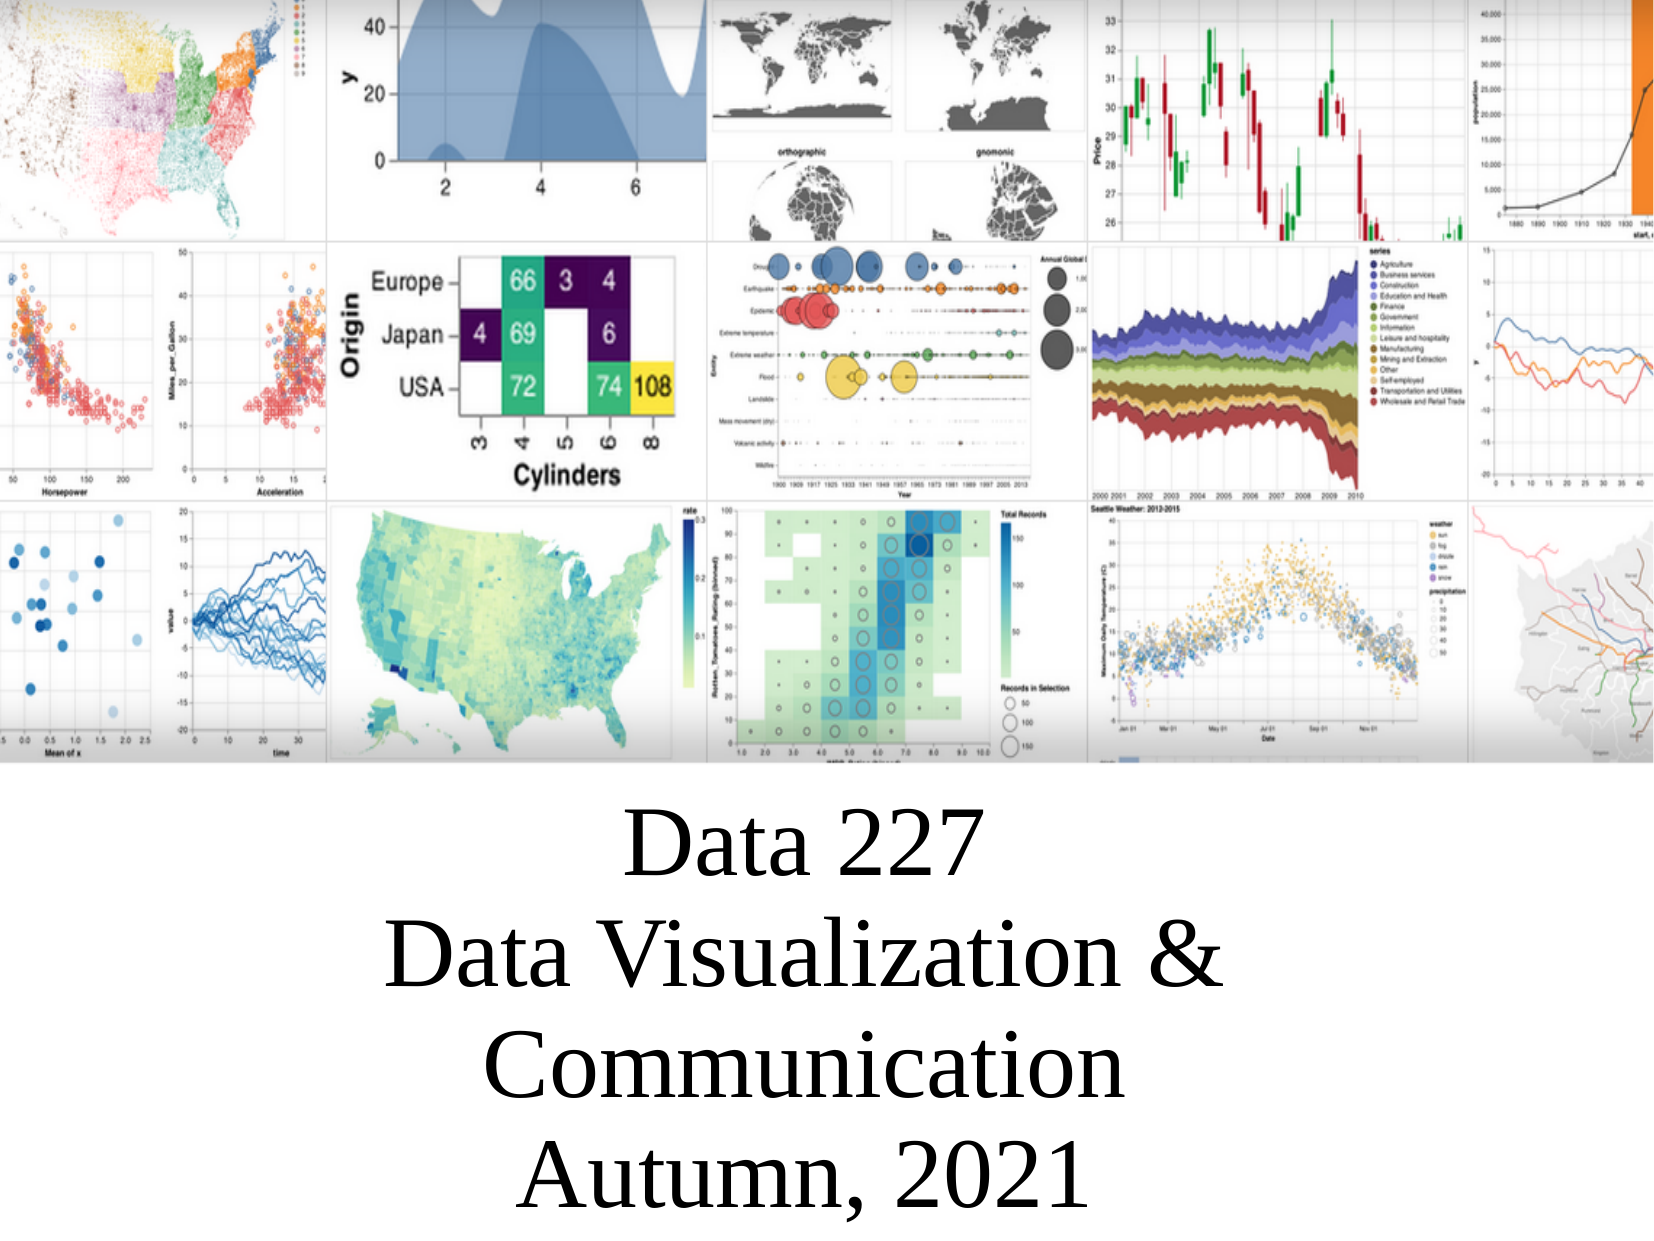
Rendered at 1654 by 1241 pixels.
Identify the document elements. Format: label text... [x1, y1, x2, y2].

text_box Data 227 Data Visualization & Communication Autumn, 2021 [60, 561, 1549, 1241]
picture [0, 0, 1654, 766]
